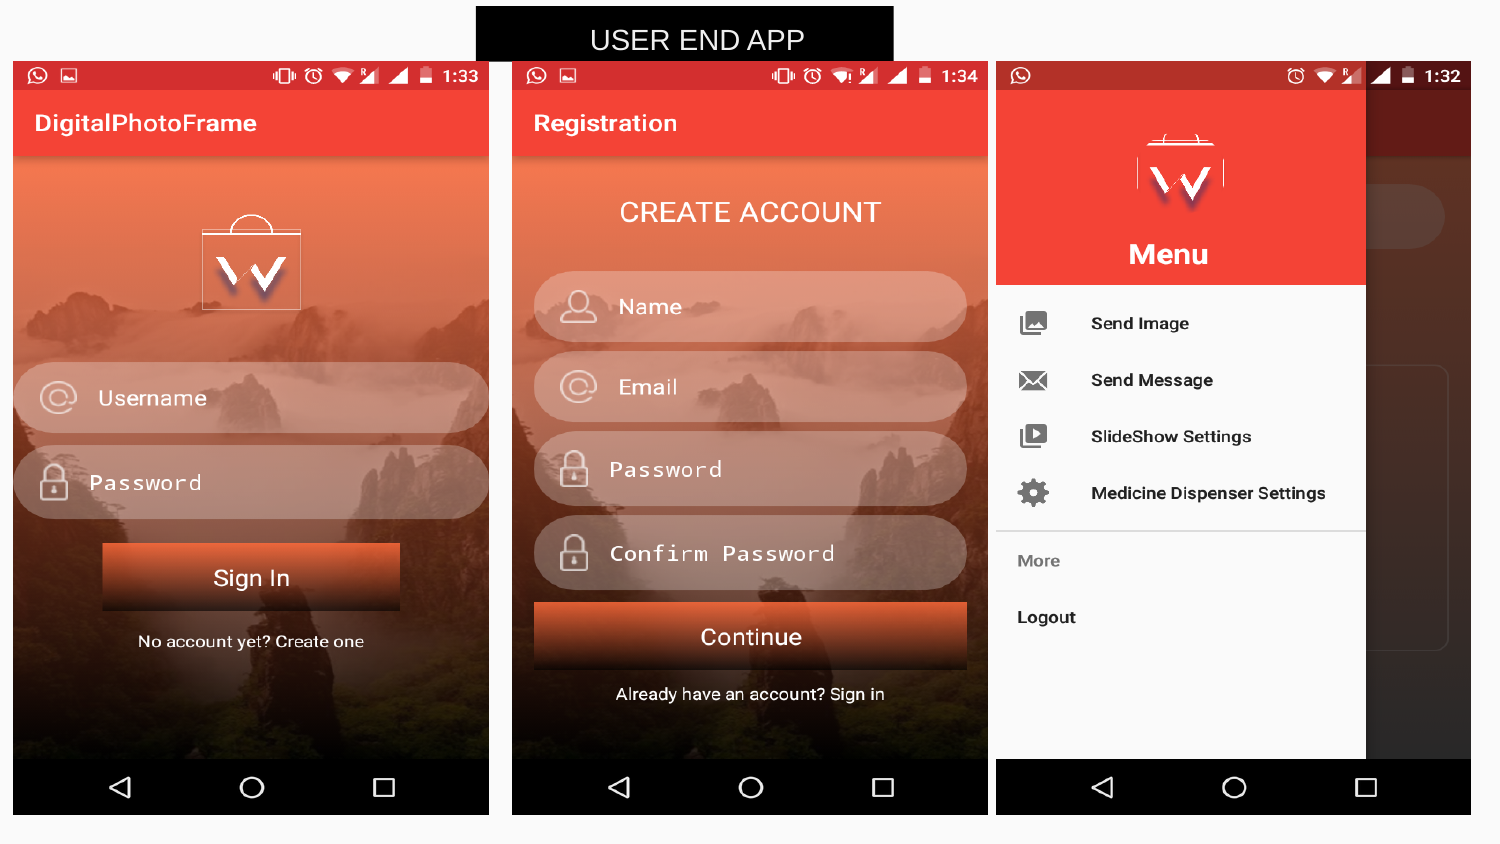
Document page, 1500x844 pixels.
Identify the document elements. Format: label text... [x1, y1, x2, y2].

text_box USER END APP [475, 6, 894, 62]
picture [512, 61, 988, 815]
picture [13, 61, 489, 815]
picture [996, 61, 1471, 815]
